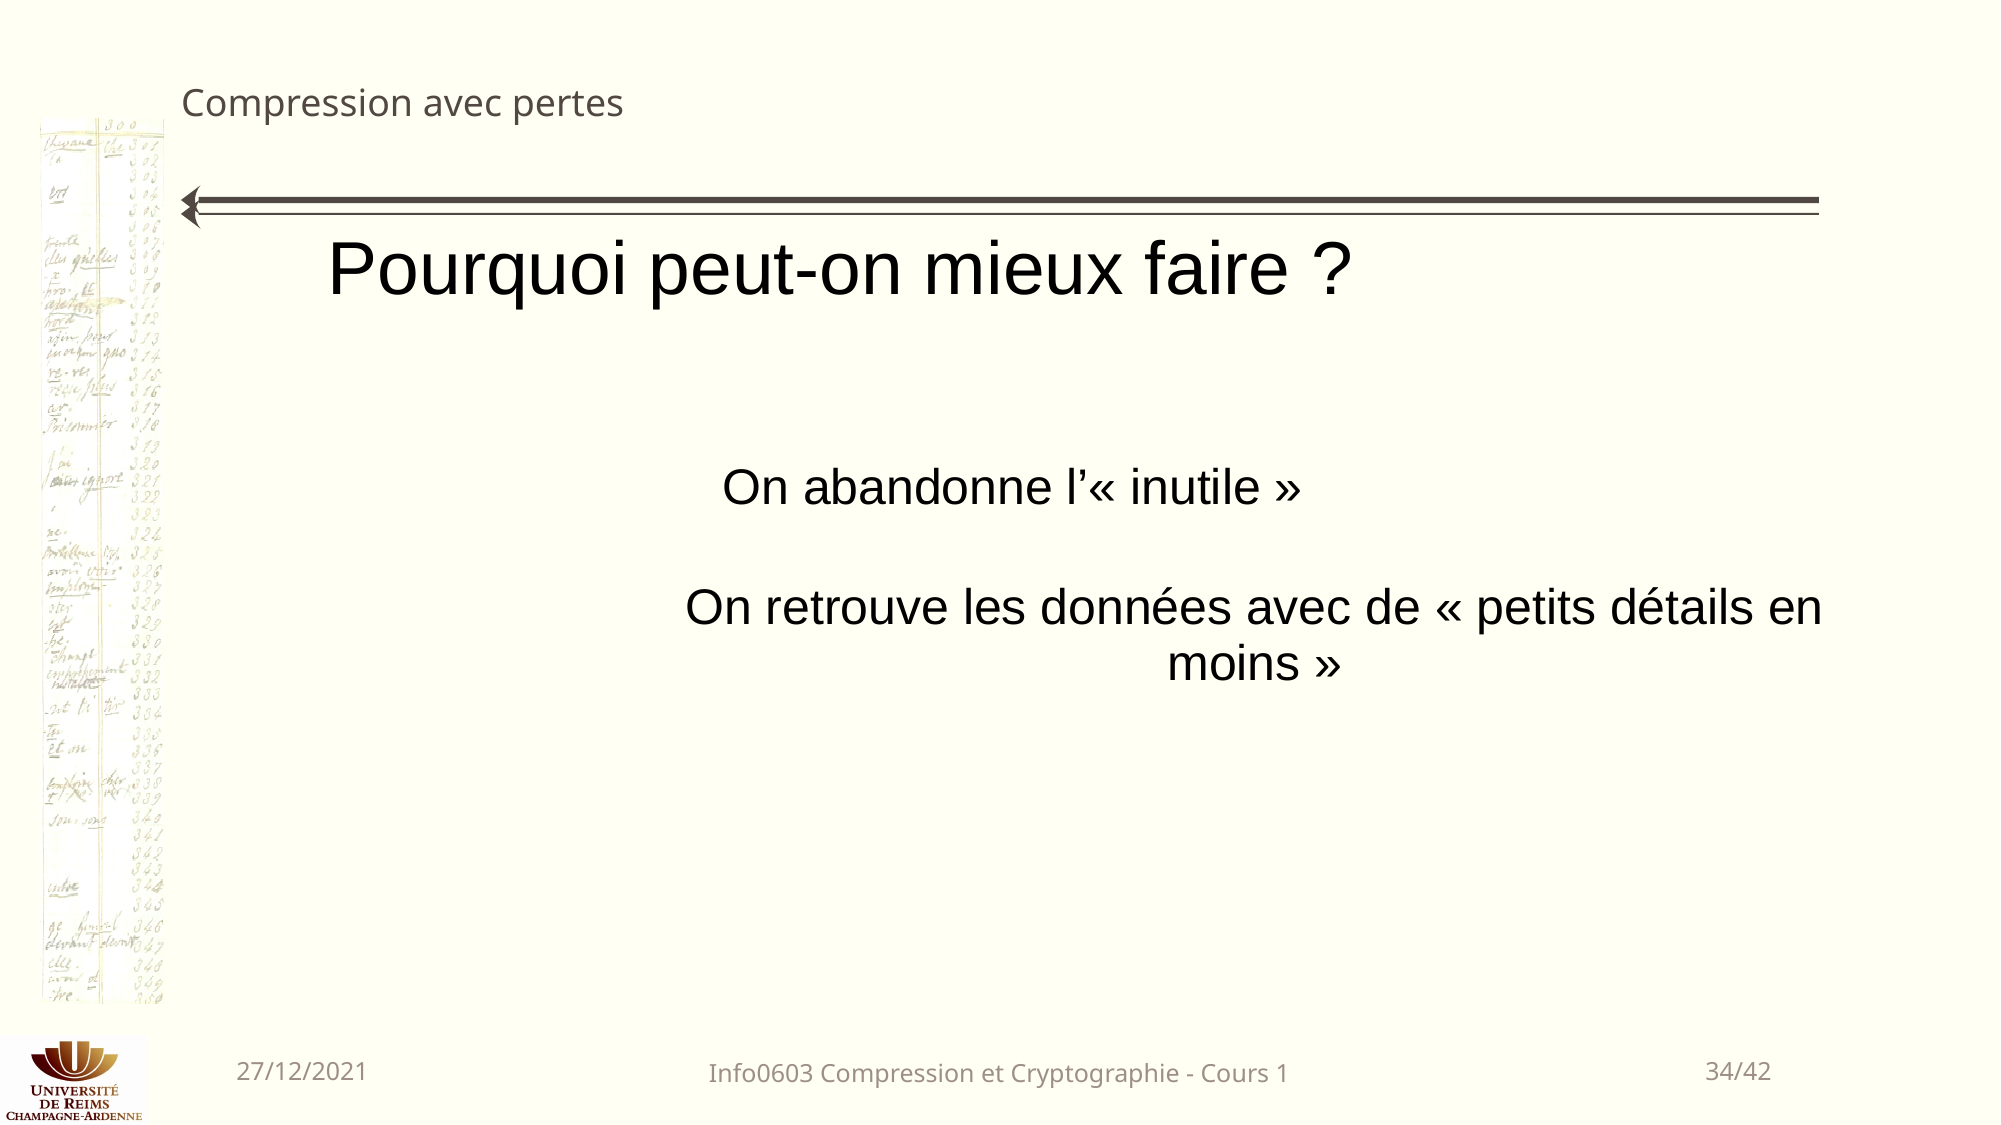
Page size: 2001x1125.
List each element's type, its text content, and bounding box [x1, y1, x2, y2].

title Compression avec pertes [181, 12, 1819, 193]
picture [40, 118, 164, 1004]
picture [0, 1035, 148, 1125]
text_box On retrouve les données avec de « petits détails en moins » [590, 571, 1920, 698]
text_box On abandonne l’« inutile » [348, 451, 1678, 523]
text_box Pourquoi peut-on mieux faire ? [312, 194, 1967, 343]
